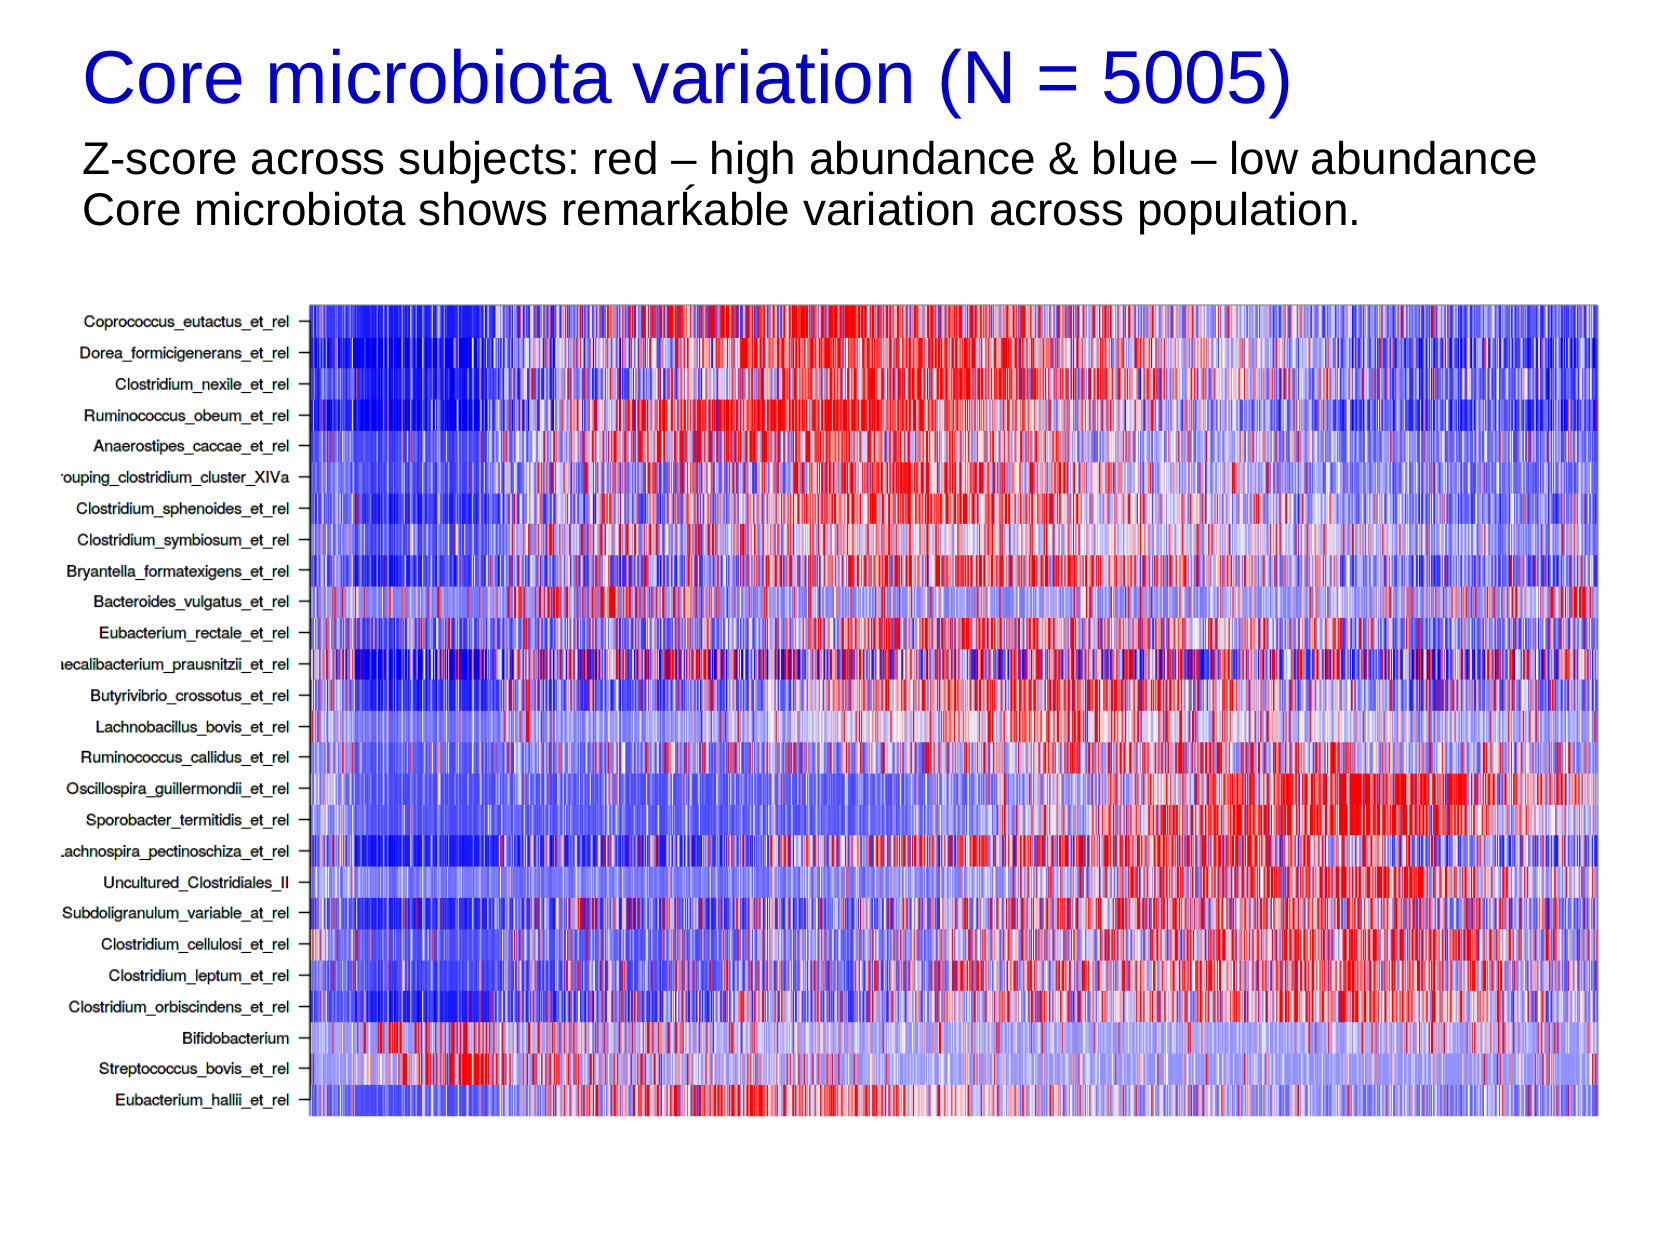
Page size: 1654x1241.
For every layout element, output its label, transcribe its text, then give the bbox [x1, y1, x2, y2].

picture [61, 285, 1618, 1219]
title Z-score across subjects: red – high abundance & blue – low abundance Core microbiota shows remarḱable variation across population. [82, 132, 1571, 236]
title Core microbiota variation (N = 5005) [82, 35, 1571, 120]
